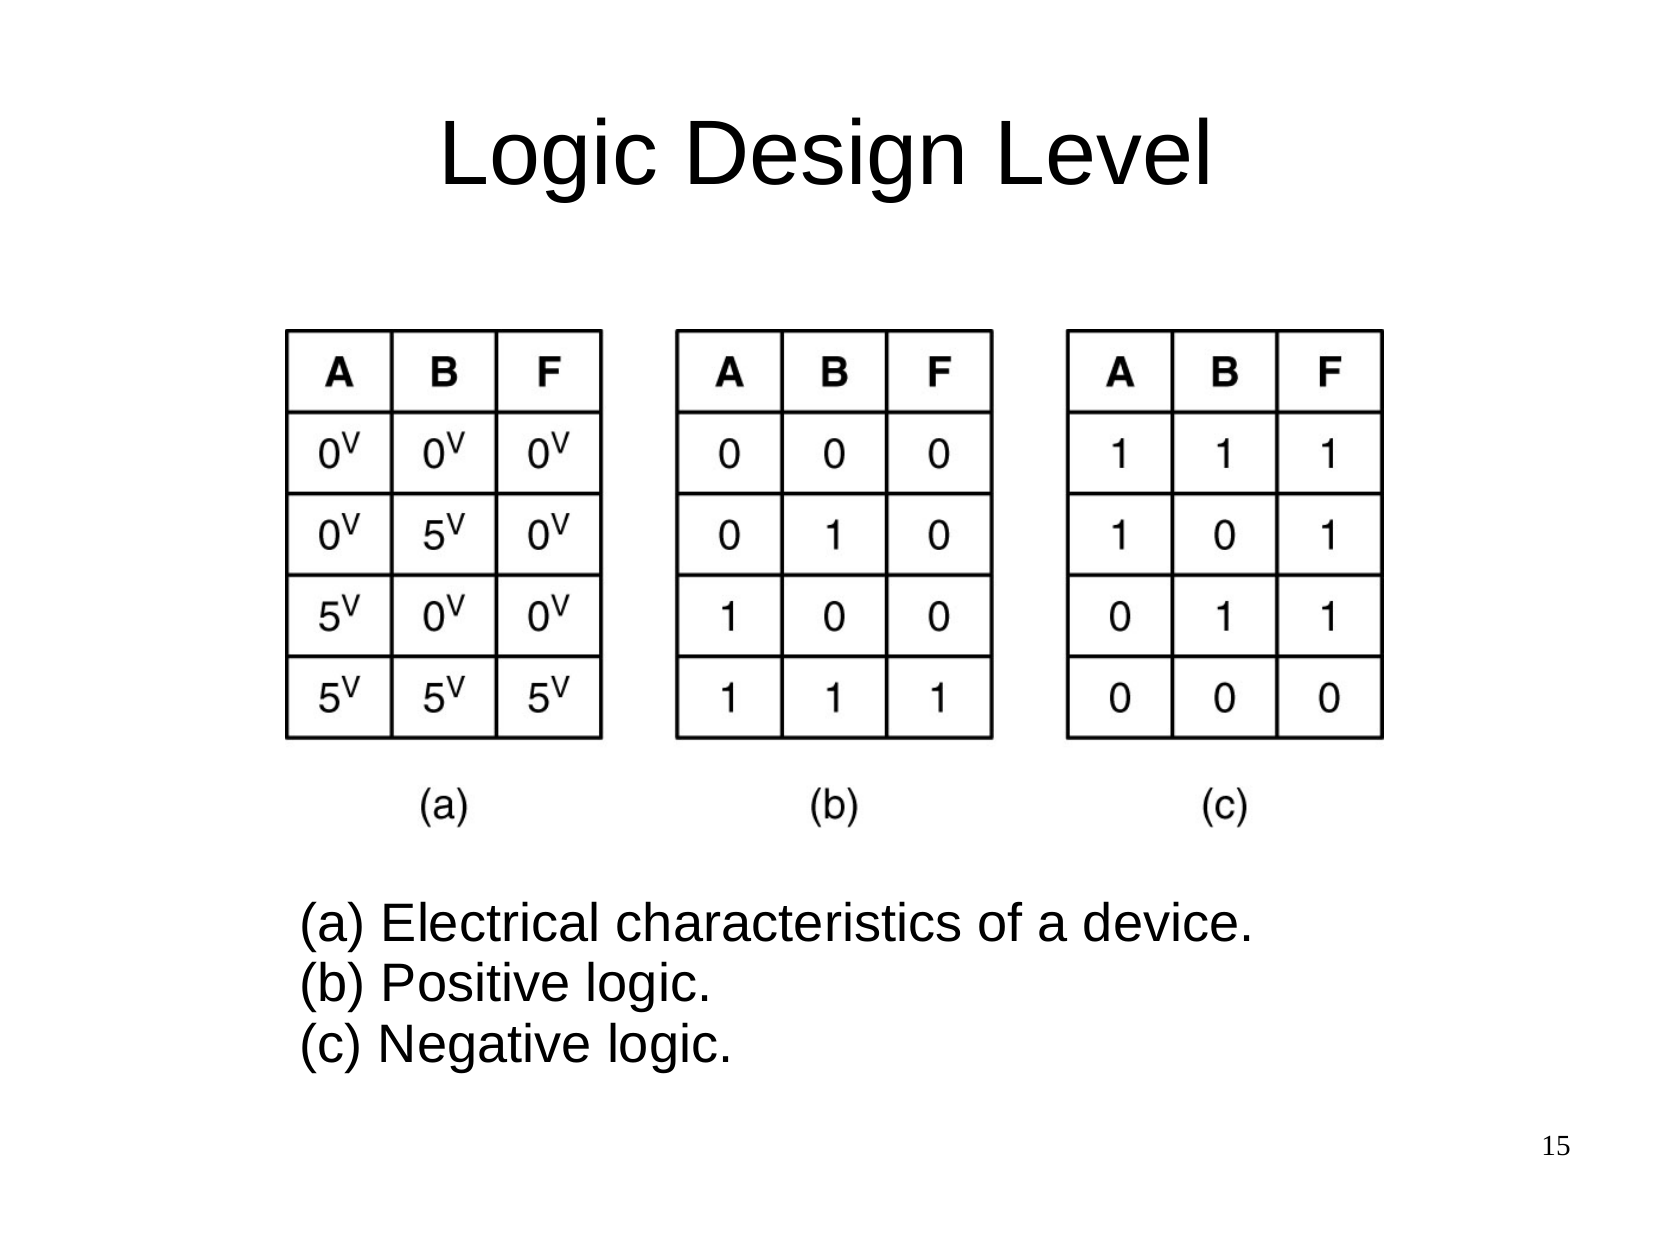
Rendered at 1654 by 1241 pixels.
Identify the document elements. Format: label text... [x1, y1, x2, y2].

picture [285, 329, 1384, 828]
title Logic Design Level [82, 49, 1571, 257]
text_box (a) Electrical characteristics of a device. (b) Positive logic. (c) Negative logic. [285, 885, 1272, 1083]
